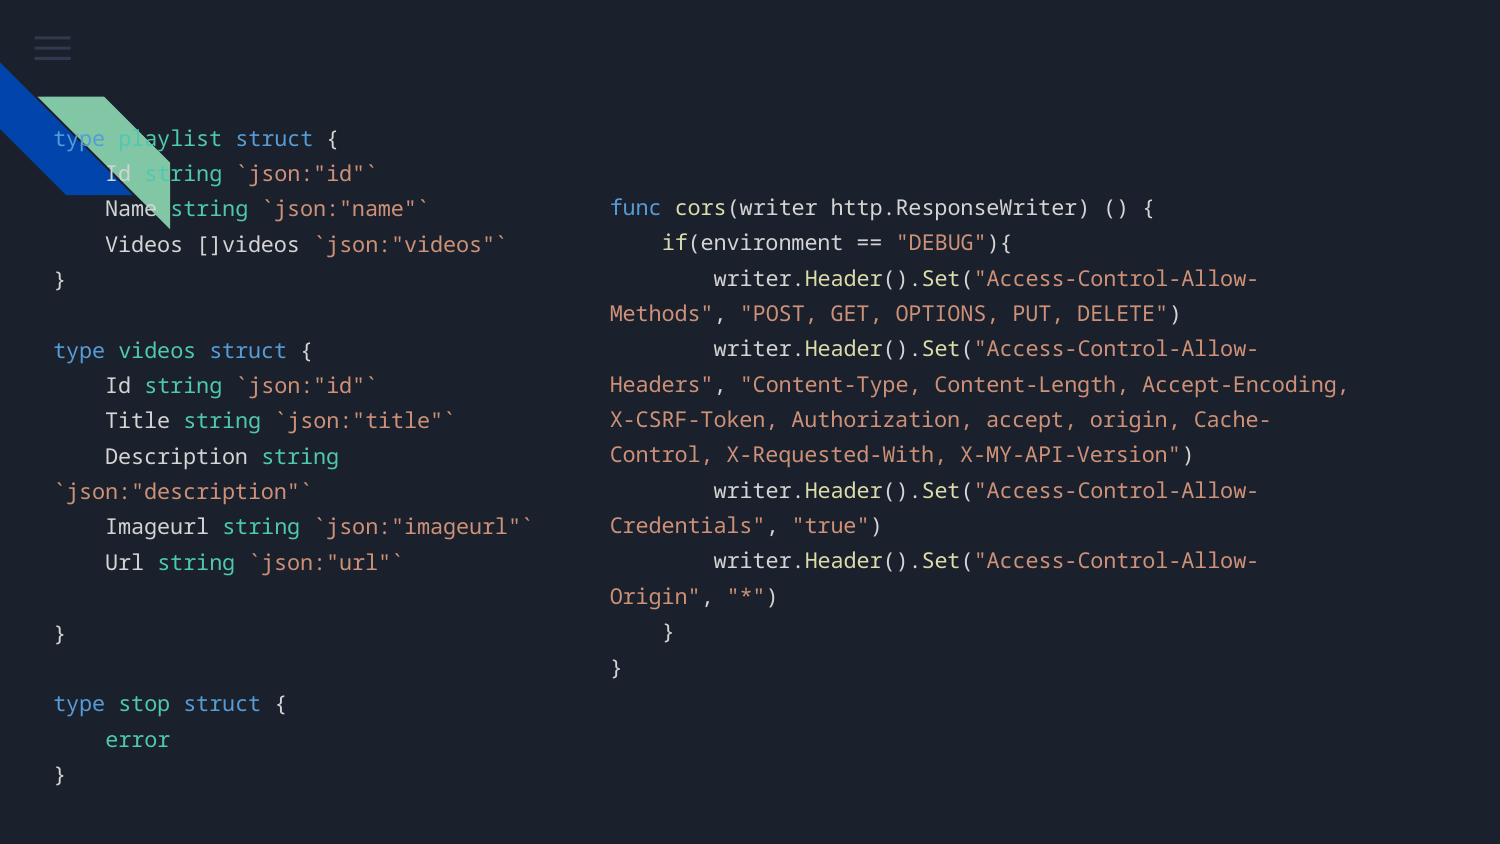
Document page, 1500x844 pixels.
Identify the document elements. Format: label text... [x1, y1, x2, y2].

title type playlist struct { Id string `json:"id"` Name string `json:"name"` Videos []videos `json:"videos"` } type videos struct { Id string `json:"id"` Title string `json:"title"` Description string `json:"description"` Imageurl string `json:"imageurl"` Url string `json:"url"` } type stop struct { error } [38, 64, 603, 844]
text_box func cors(writer http.ResponseWriter) () { if(environment == "DEBUG"){ writer.Header().Set("Access-Control-Allow-Methods", "POST, GET, OPTIONS, PUT, DELETE") writer.Header().Set("Access-Control-Allow-Headers", "Content-Type, Content-Length, Accept-Encoding, X-CSRF-Token, Authorization, accept, origin, Cache-Control, X-Requested-With, X-MY-API-Version") writer.Header().Set("Access-Control-Allow-Credentials", "true") writer.Header().Set("Access-Control-Allow-Origin", "*") } } [594, 143, 1374, 730]
